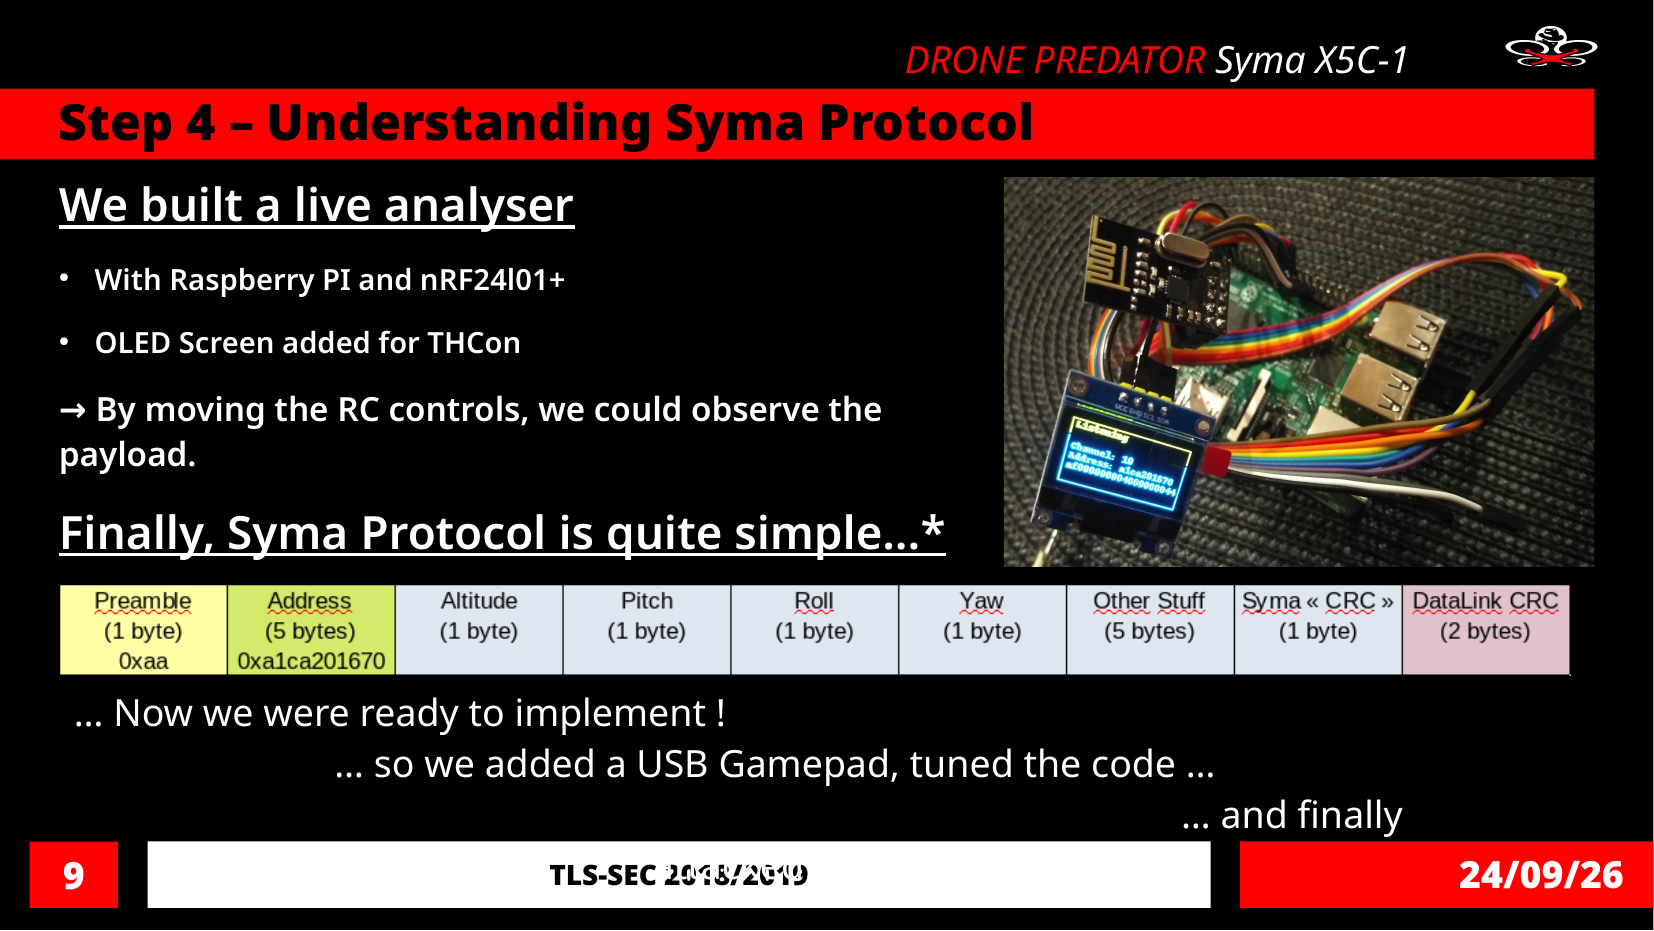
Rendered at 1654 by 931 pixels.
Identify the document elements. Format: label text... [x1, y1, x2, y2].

title Step 4 – Understanding Syma Protocol [59, 44, 1595, 156]
picture [1488, 15, 1617, 80]
list We built a live analyser With Raspberry PI and nRF24l01+ OLED Screen added for THCon → By moving the RC controls, we could observe the payload. Finally, Syma Protocol is quite simple...* *Except Byte 10 : A pseudo CRC built as a XOR of bytes 1 to 9 and added to 0x55 [59, 172, 1004, 584]
picture [1003, 177, 1595, 567]
text_box … Now we were ready to implement ! … so we added a USB Gamepad, tuned the code … … and finally attacked ! [59, 679, 1583, 836]
picture [59, 584, 1571, 677]
